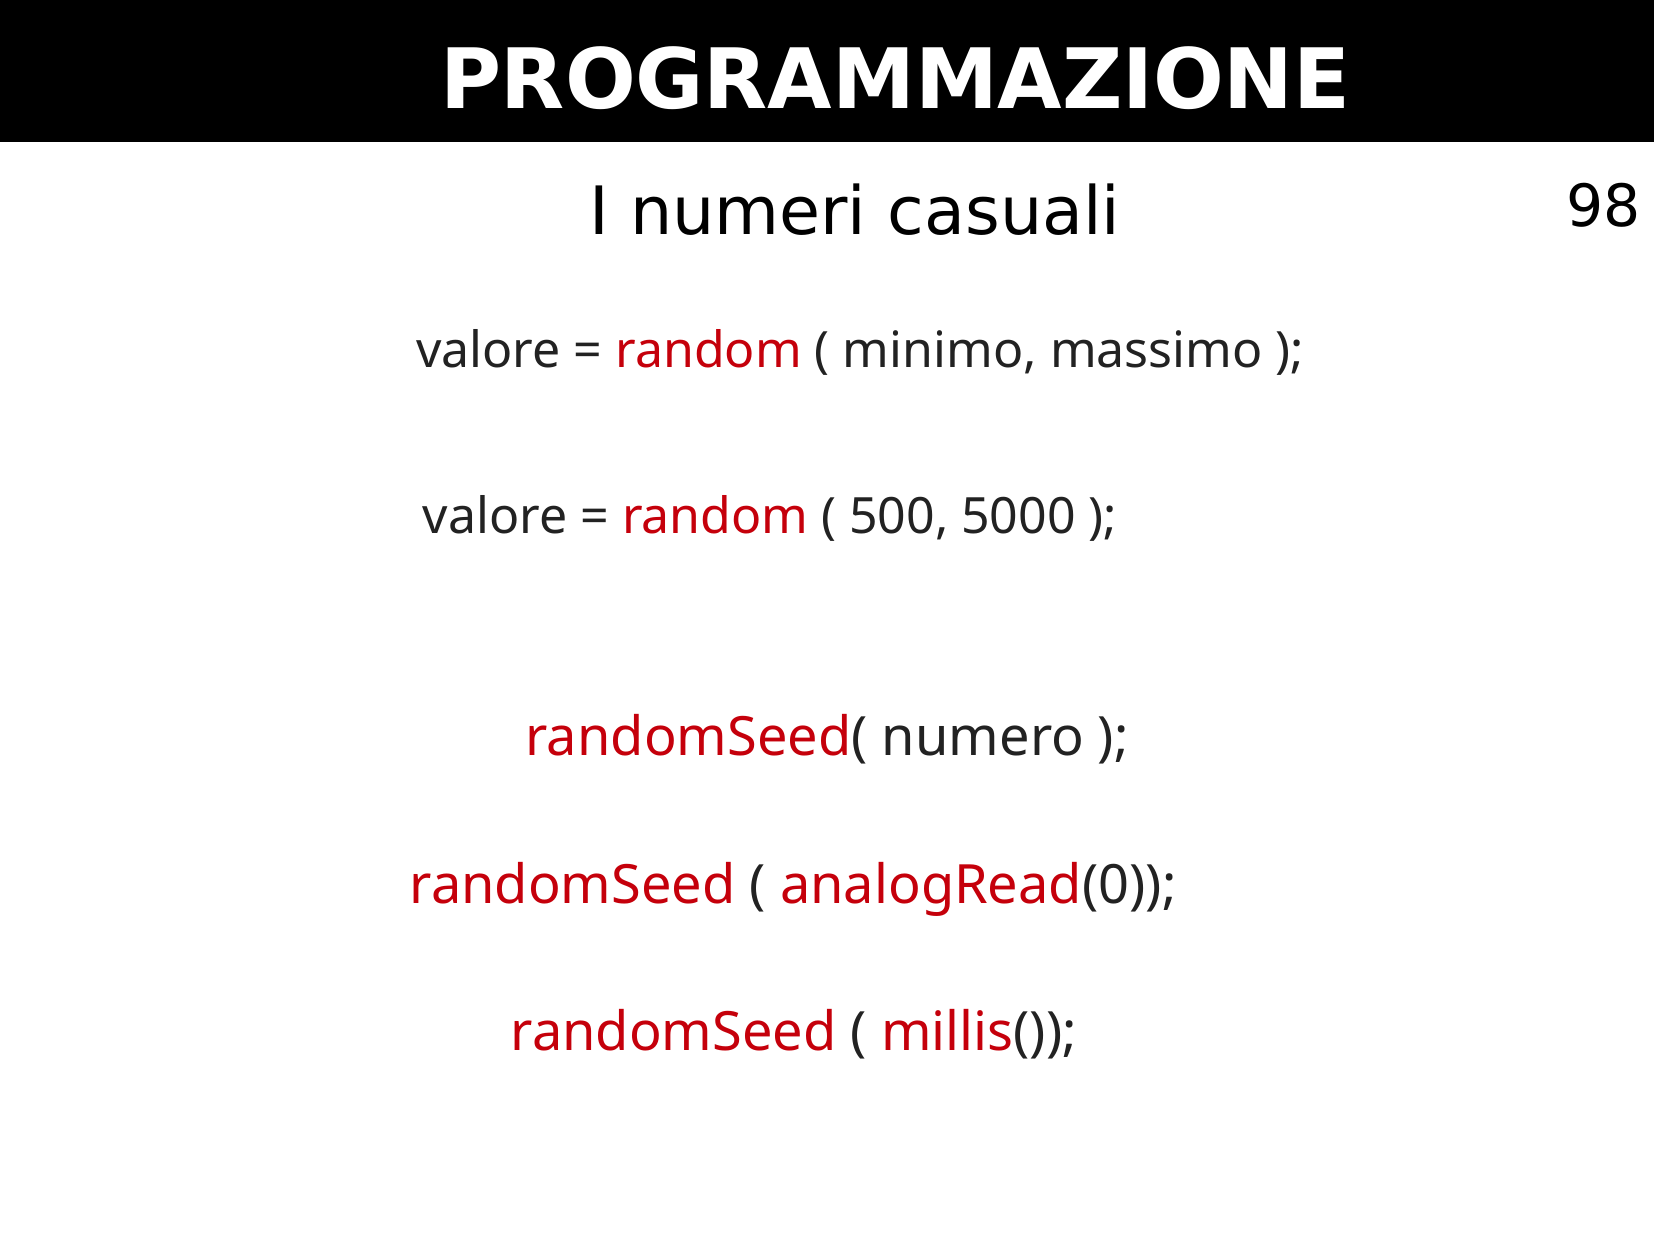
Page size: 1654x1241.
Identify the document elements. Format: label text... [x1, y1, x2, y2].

text_box PROGRAMMAZIONE [425, 23, 1366, 136]
text_box valore = random ( 500, 5000 ); [349, 472, 1338, 546]
text_box [0, 0, 1654, 142]
text_box valore = random ( minimo, massimo ); [342, 307, 1512, 381]
text_box randomSeed ( millis()); [437, 985, 1274, 1063]
text_box randomSeed ( analogRead(0)); [335, 838, 1335, 917]
text_box randomSeed( numero ); [451, 689, 1224, 768]
text_box 98 [1551, 165, 1654, 249]
text_box I numeri casuali [574, 165, 1276, 258]
